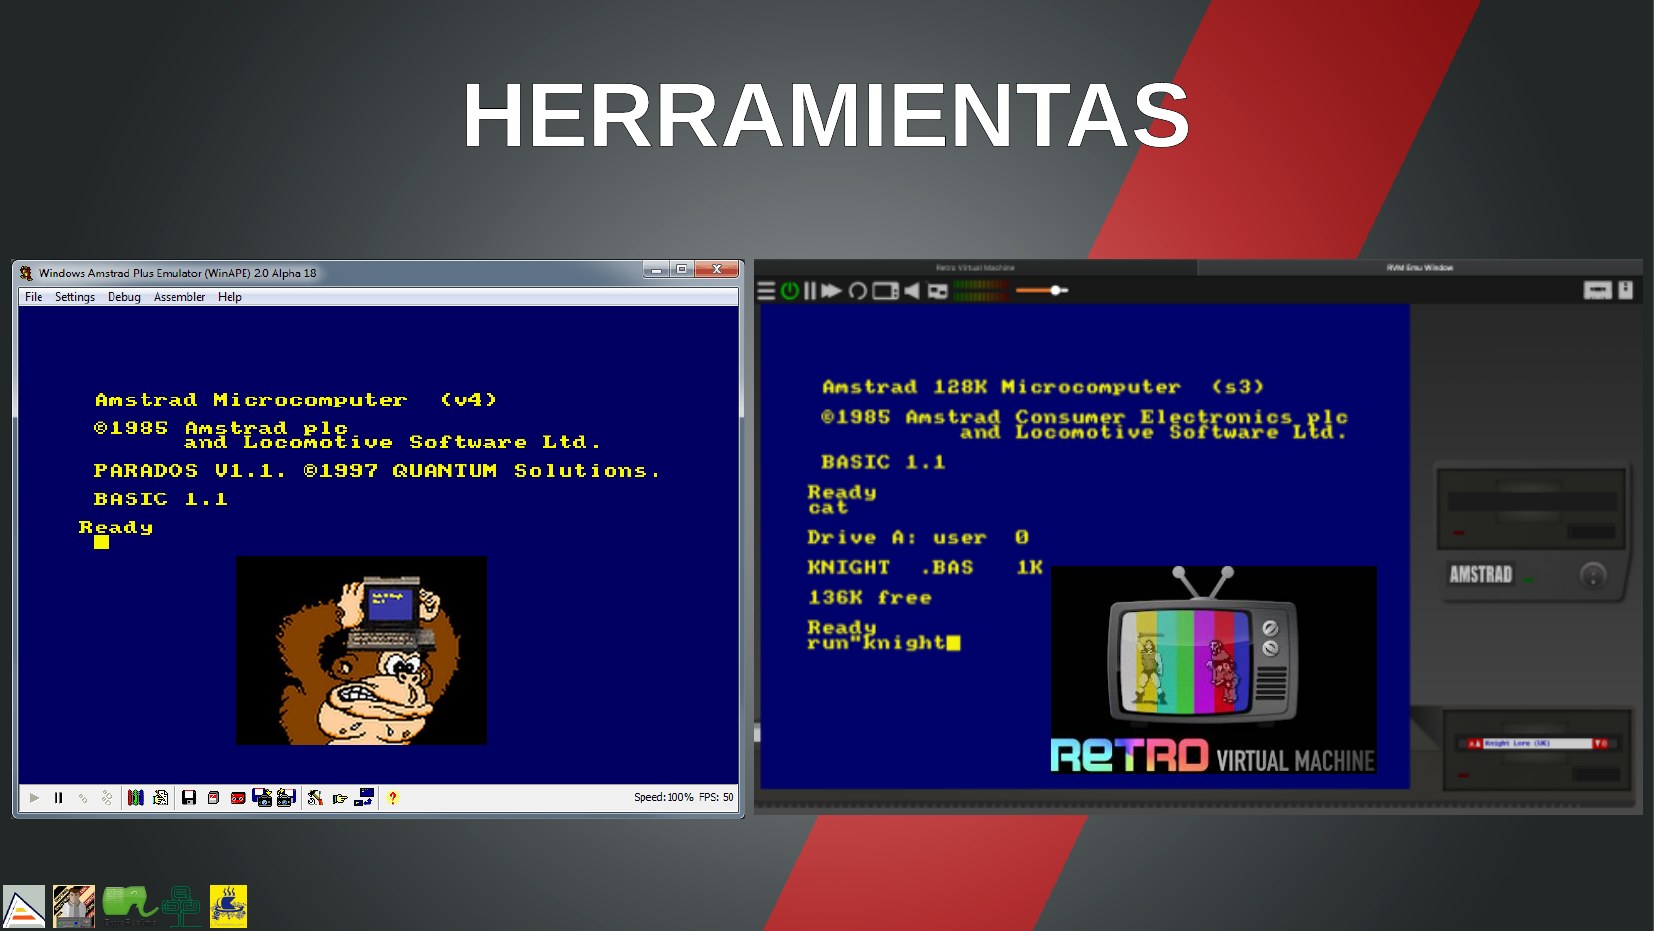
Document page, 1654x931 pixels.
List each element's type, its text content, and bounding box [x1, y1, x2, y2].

title HERRAMIENTAS [82, 37, 1571, 193]
picture [0, 0, 1654, 931]
